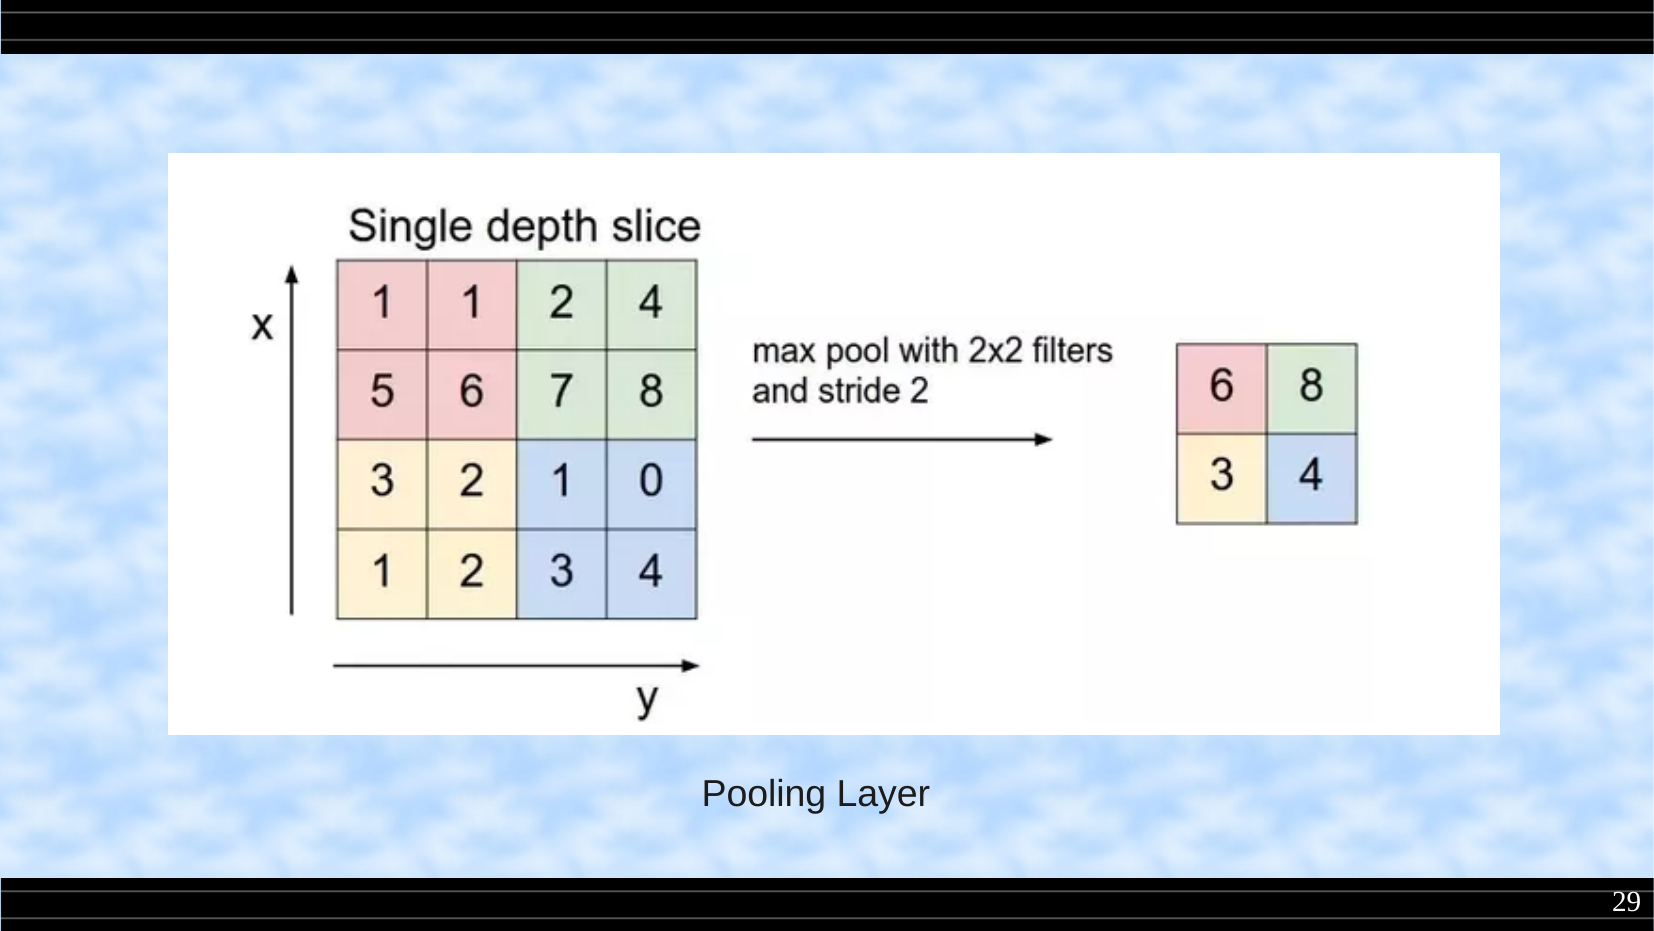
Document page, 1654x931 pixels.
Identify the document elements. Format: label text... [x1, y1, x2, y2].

picture [0, 0, 1654, 931]
text_box Pooling Layer [686, 764, 946, 822]
